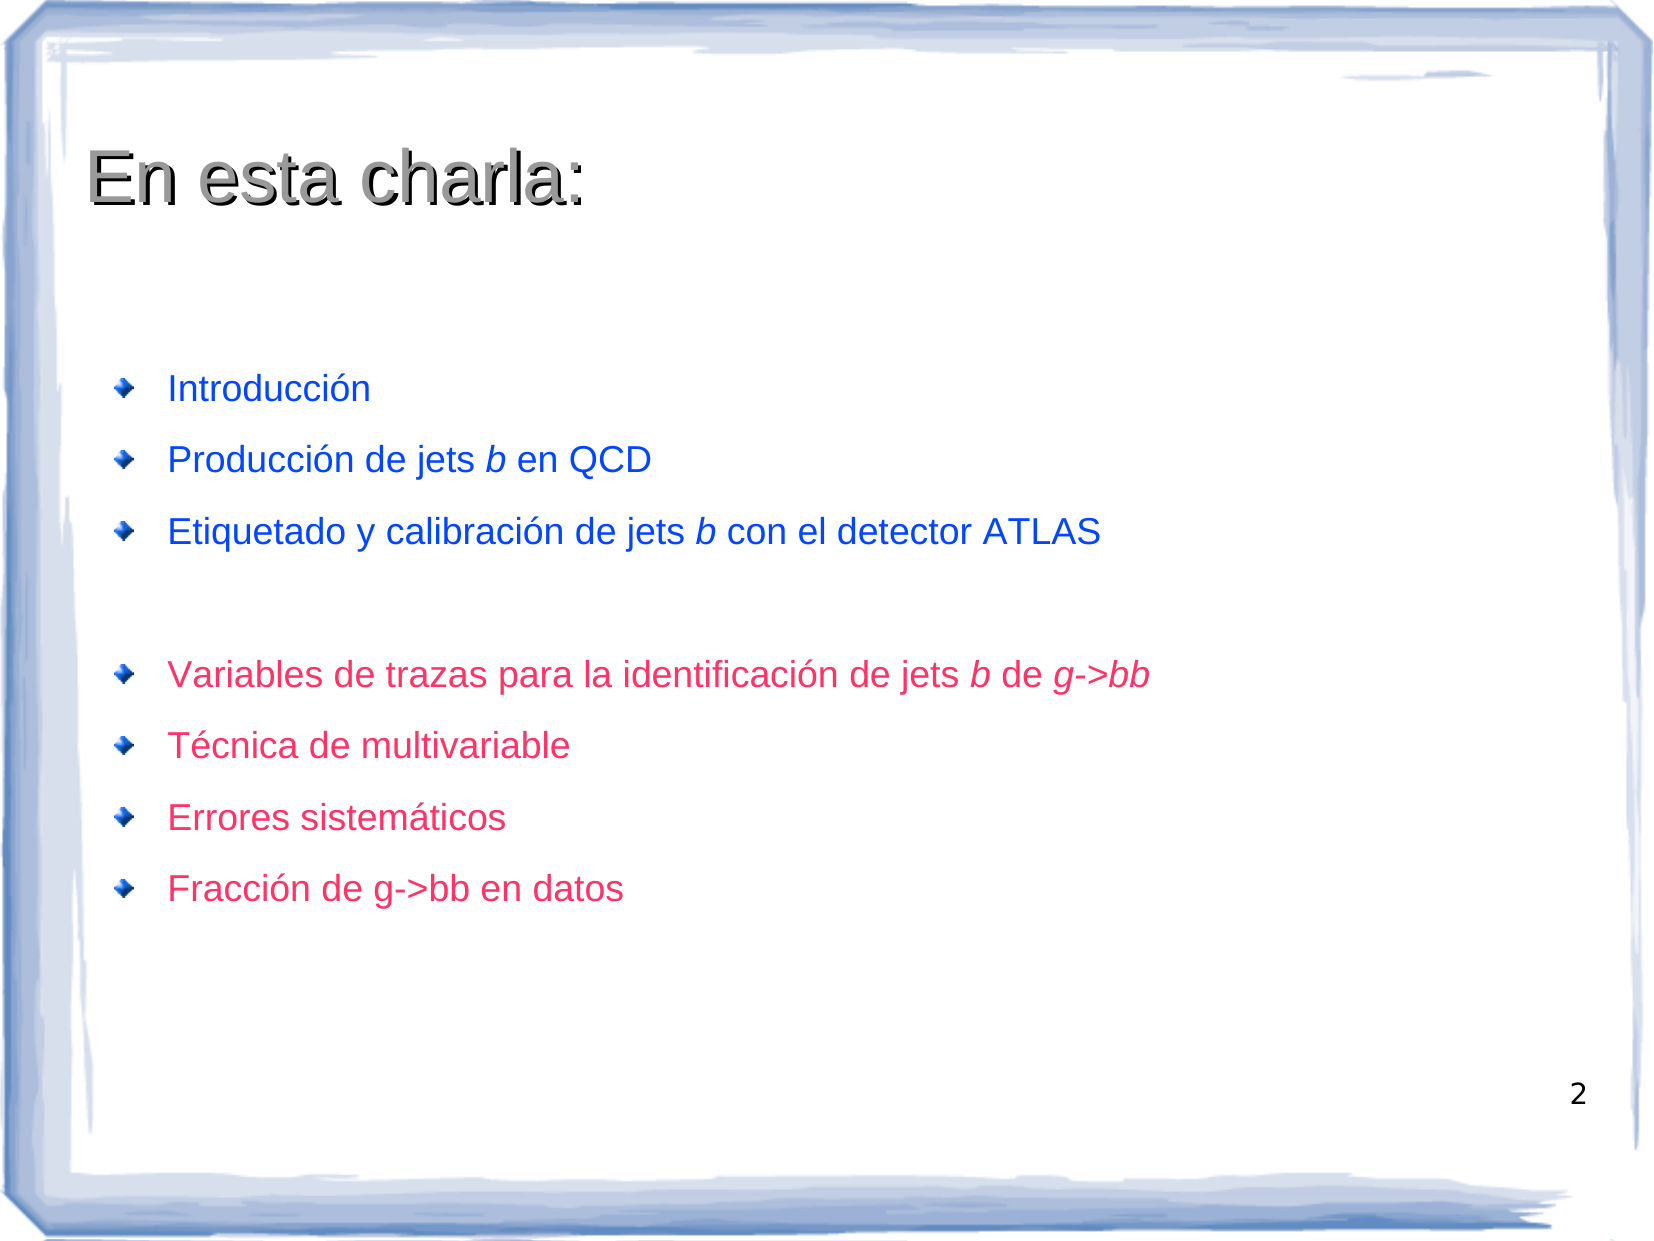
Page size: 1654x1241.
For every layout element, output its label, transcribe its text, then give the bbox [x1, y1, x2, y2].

title En esta charla: [85, 96, 1098, 257]
picture [0, 0, 1654, 1241]
list Introducción Producción de jets b en QCD Etiquetado y calibración de jets b con el detector ATLAS Variables de trazas para la identificación de jets b de g->bb Técnica de multivariable Errores sistemáticos Fracción de g->bb en datos [96, 295, 1576, 986]
